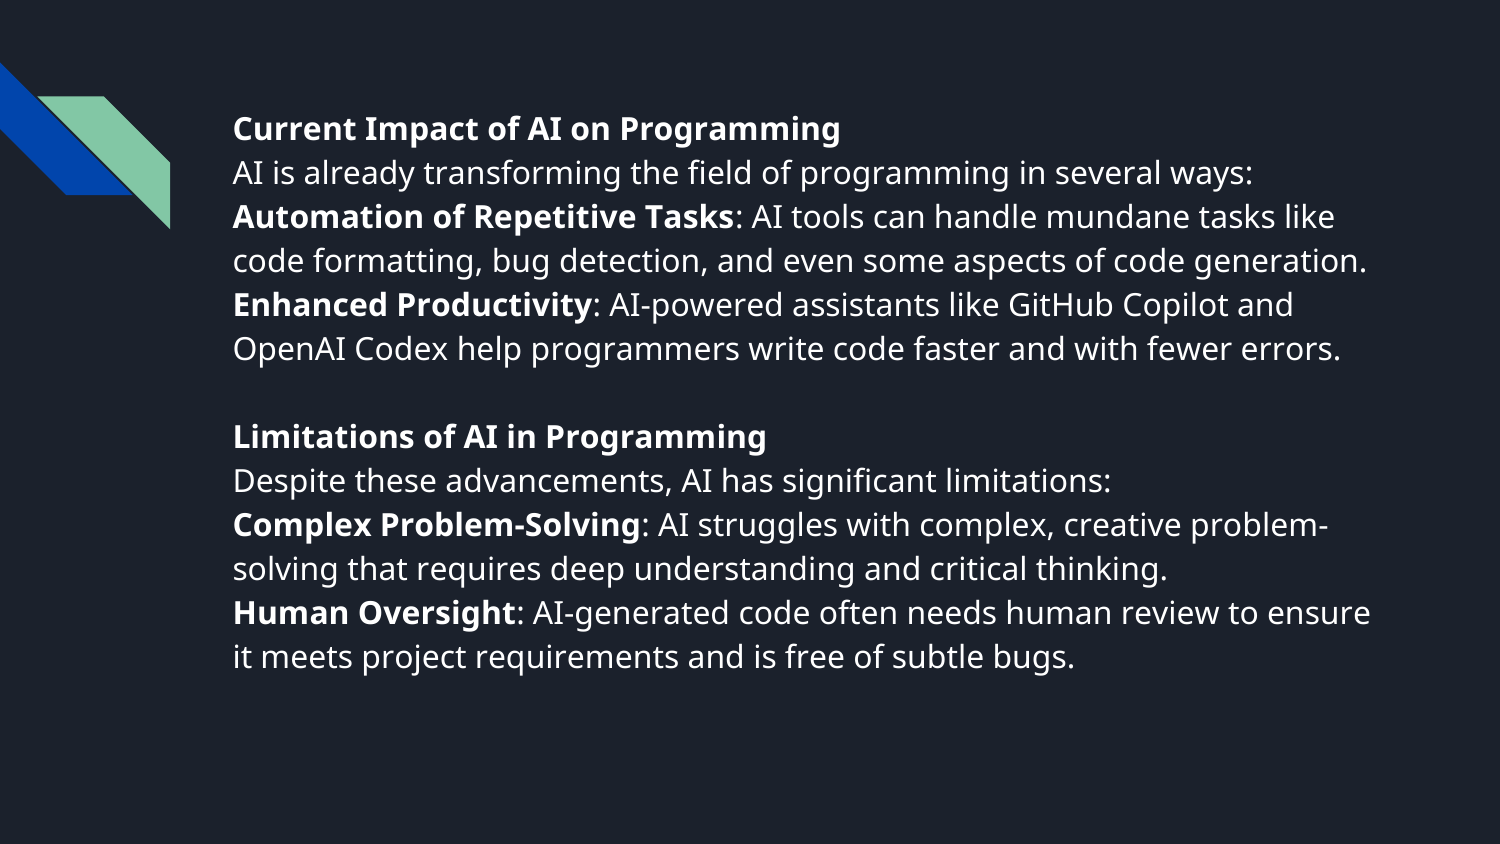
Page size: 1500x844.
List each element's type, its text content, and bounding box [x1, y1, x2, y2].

list Current Impact of AI on Programming AI is already transforming the field of programming in several ways: Automation of Repetitive Tasks: AI tools can handle mundane tasks like code formatting, bug detection, and even some aspects of code generation. Enhanced Productivity: AI-powered assistants like GitHub Copilot and OpenAI Codex help programmers write code faster and with fewer errors. Limitations of AI in Programming Despite these advancements, AI has significant limitations: Complex Problem-Solving: AI struggles with complex, creative problem-solving that requires deep understanding and critical thinking. Human Oversight: AI-generated code often needs human review to ensure it meets project requirements and is free of subtle bugs. [174, 87, 1389, 752]
